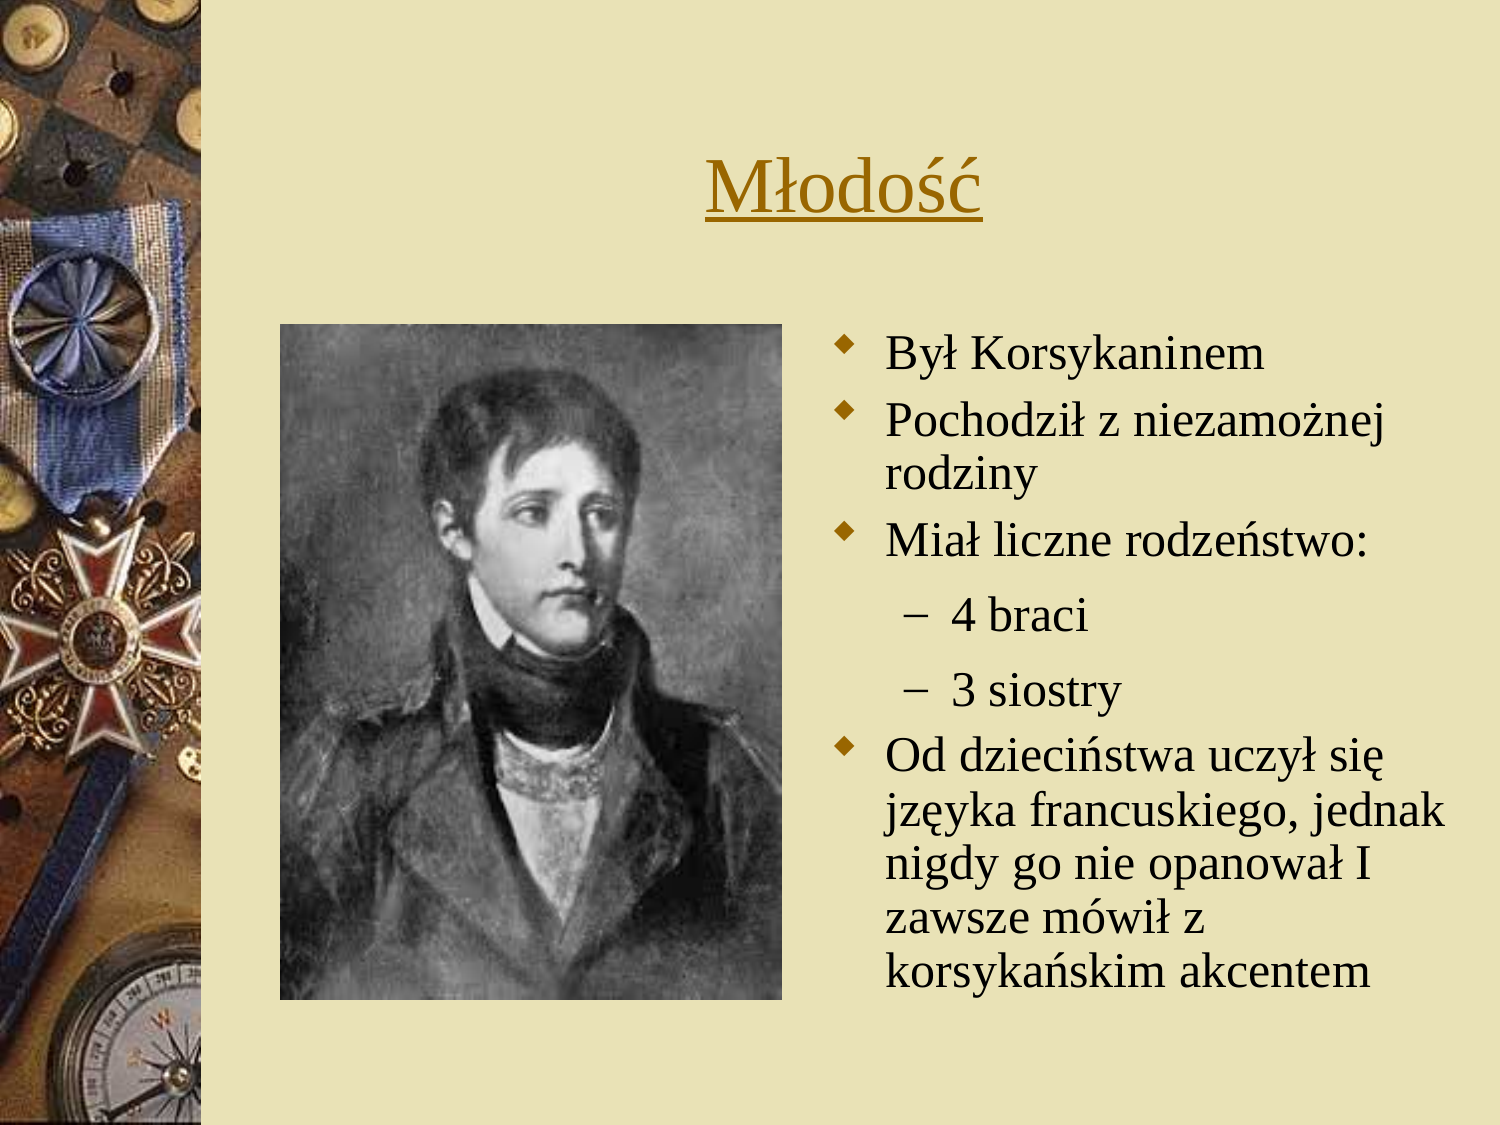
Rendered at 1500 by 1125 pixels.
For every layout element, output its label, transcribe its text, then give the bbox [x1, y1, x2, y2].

picture [0, 0, 201, 1125]
text_box Był Korsykaninem Pochodził z niezamożnej rodziny Miał liczne rodzeństwo: 4 braci 3 siostry Od dzieciństwa uczył się jzęyka francuskiego, jednak nigdy go nie opanował I zawsze mówił z korsykańskim akcentem [814, 318, 1476, 1000]
text_box Młodość [224, 87, 1463, 276]
picture [280, 324, 782, 1000]
